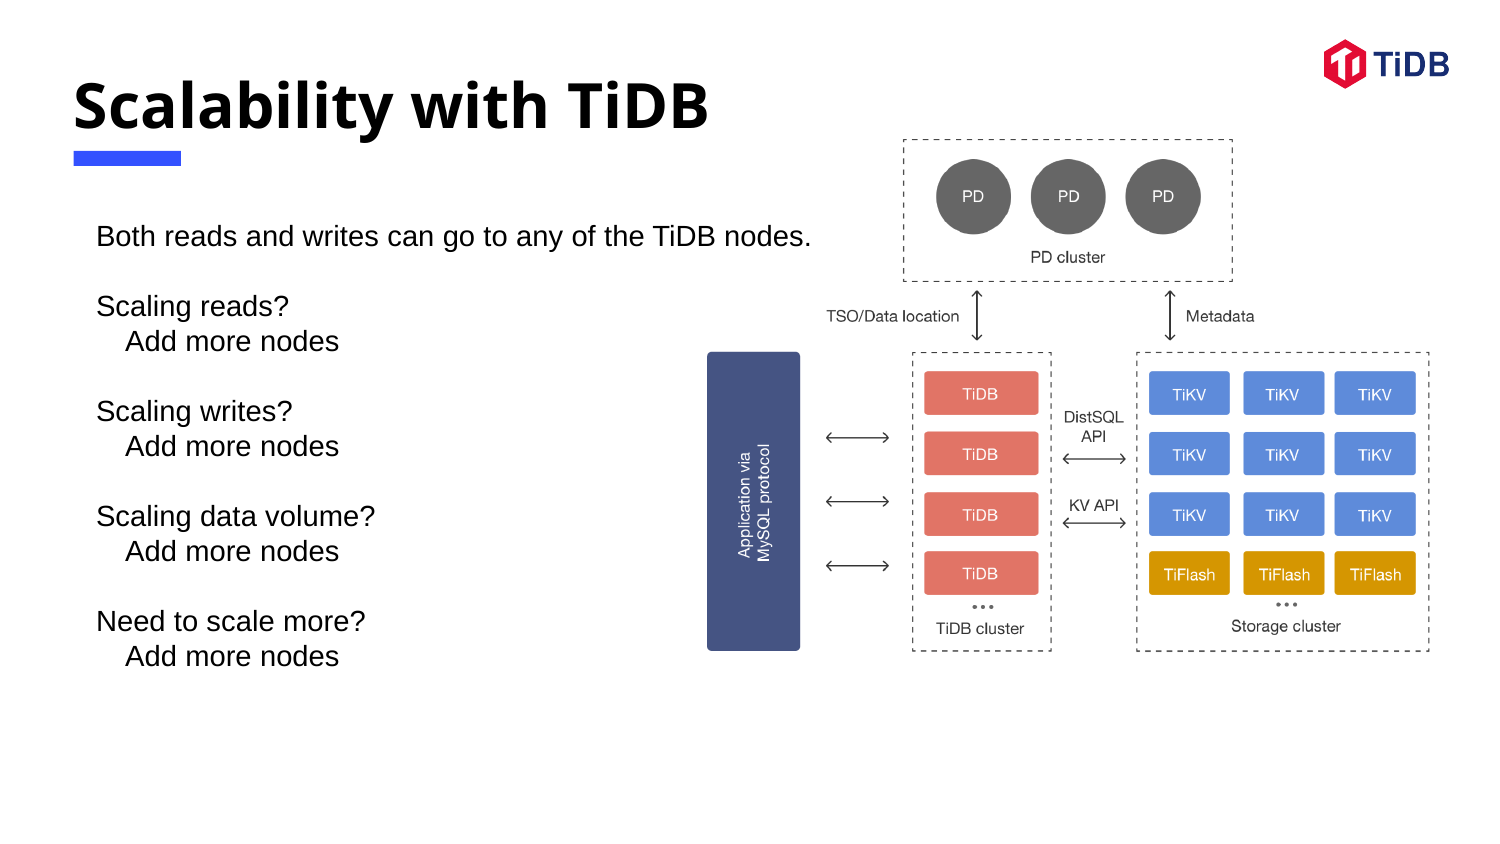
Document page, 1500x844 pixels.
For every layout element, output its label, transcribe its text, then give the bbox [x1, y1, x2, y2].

text_box Both reads and writes can go to any of the TiDB nodes. Scaling reads? Add more nodes Scaling writes? Add more nodes Scaling data volume? Add more nodes Need to scale more? Add more nodes [81, 202, 1358, 722]
picture [1324, 39, 1449, 89]
text_box Scalability with TiDB [58, 50, 1152, 144]
picture [667, 108, 1449, 682]
text_box [73, 150, 181, 166]
